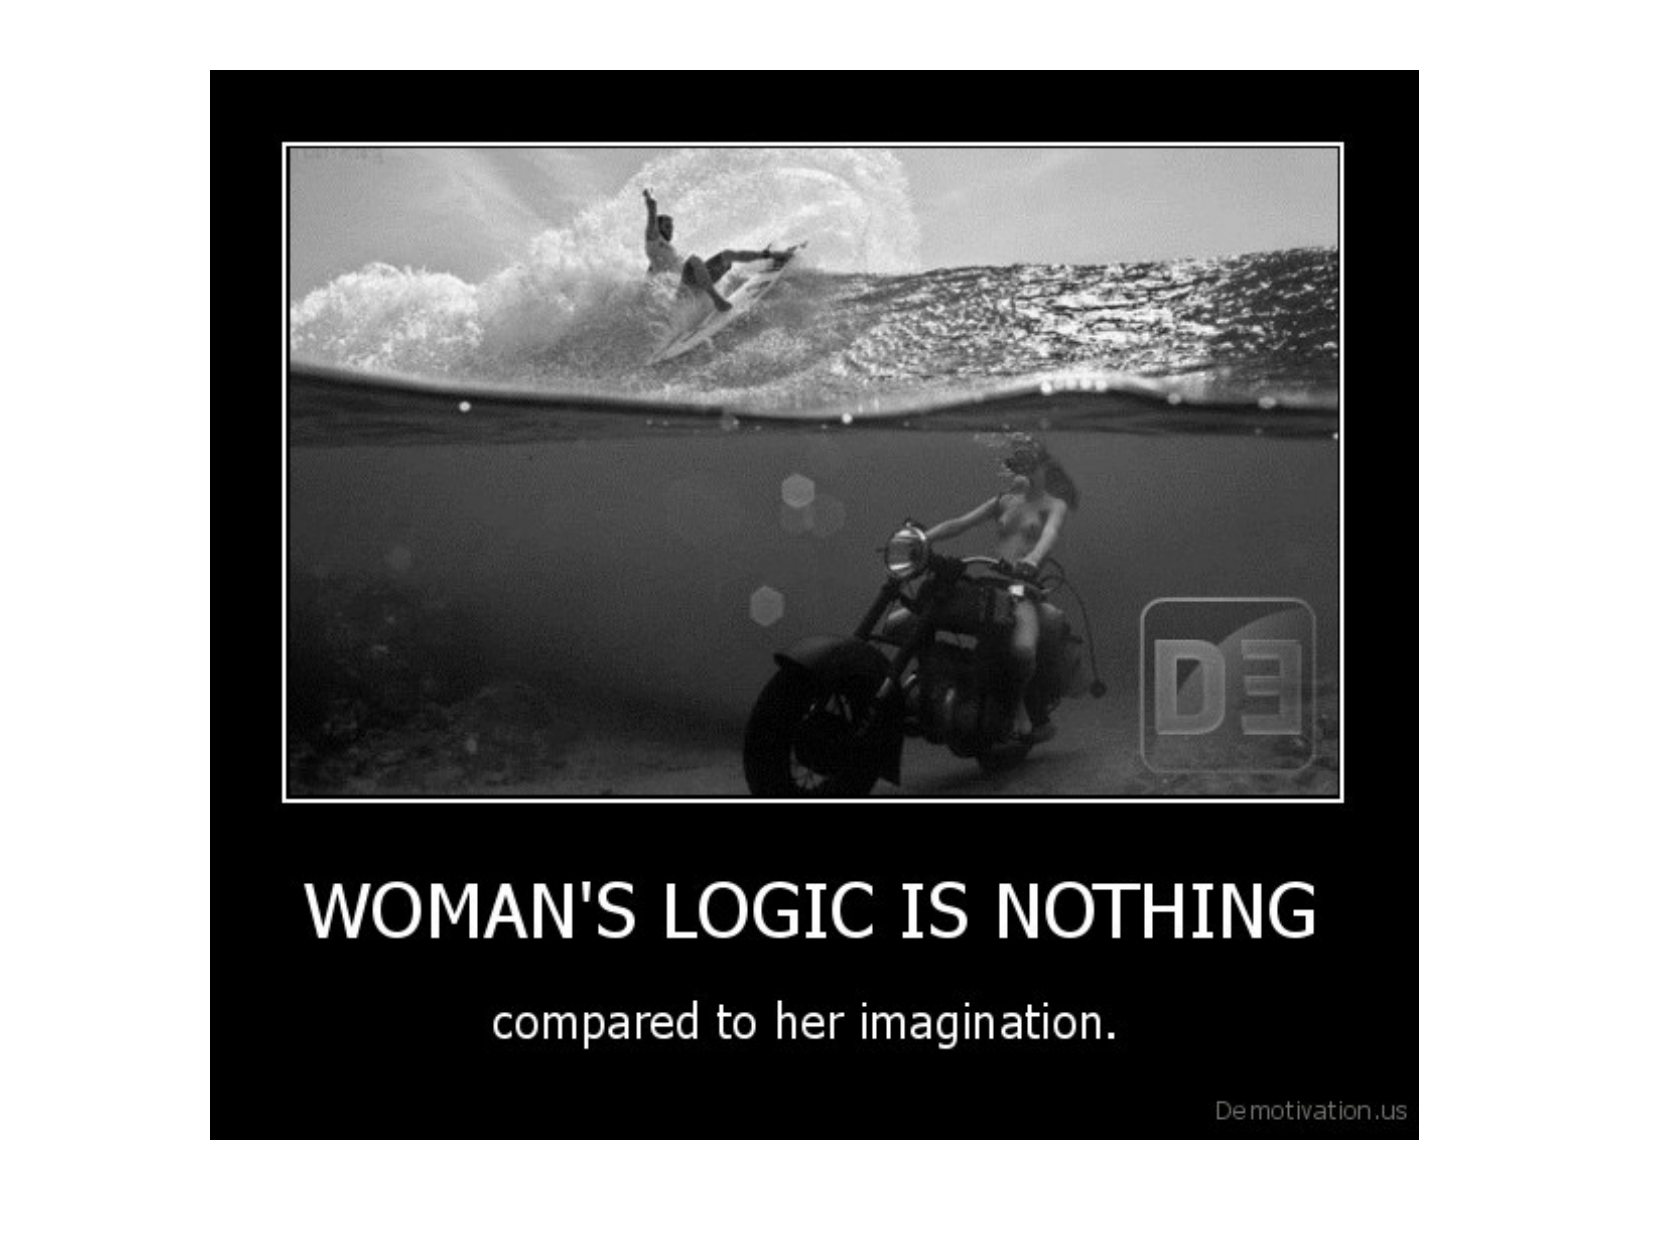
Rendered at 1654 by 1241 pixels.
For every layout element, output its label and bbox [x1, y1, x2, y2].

picture [210, 70, 1419, 1141]
